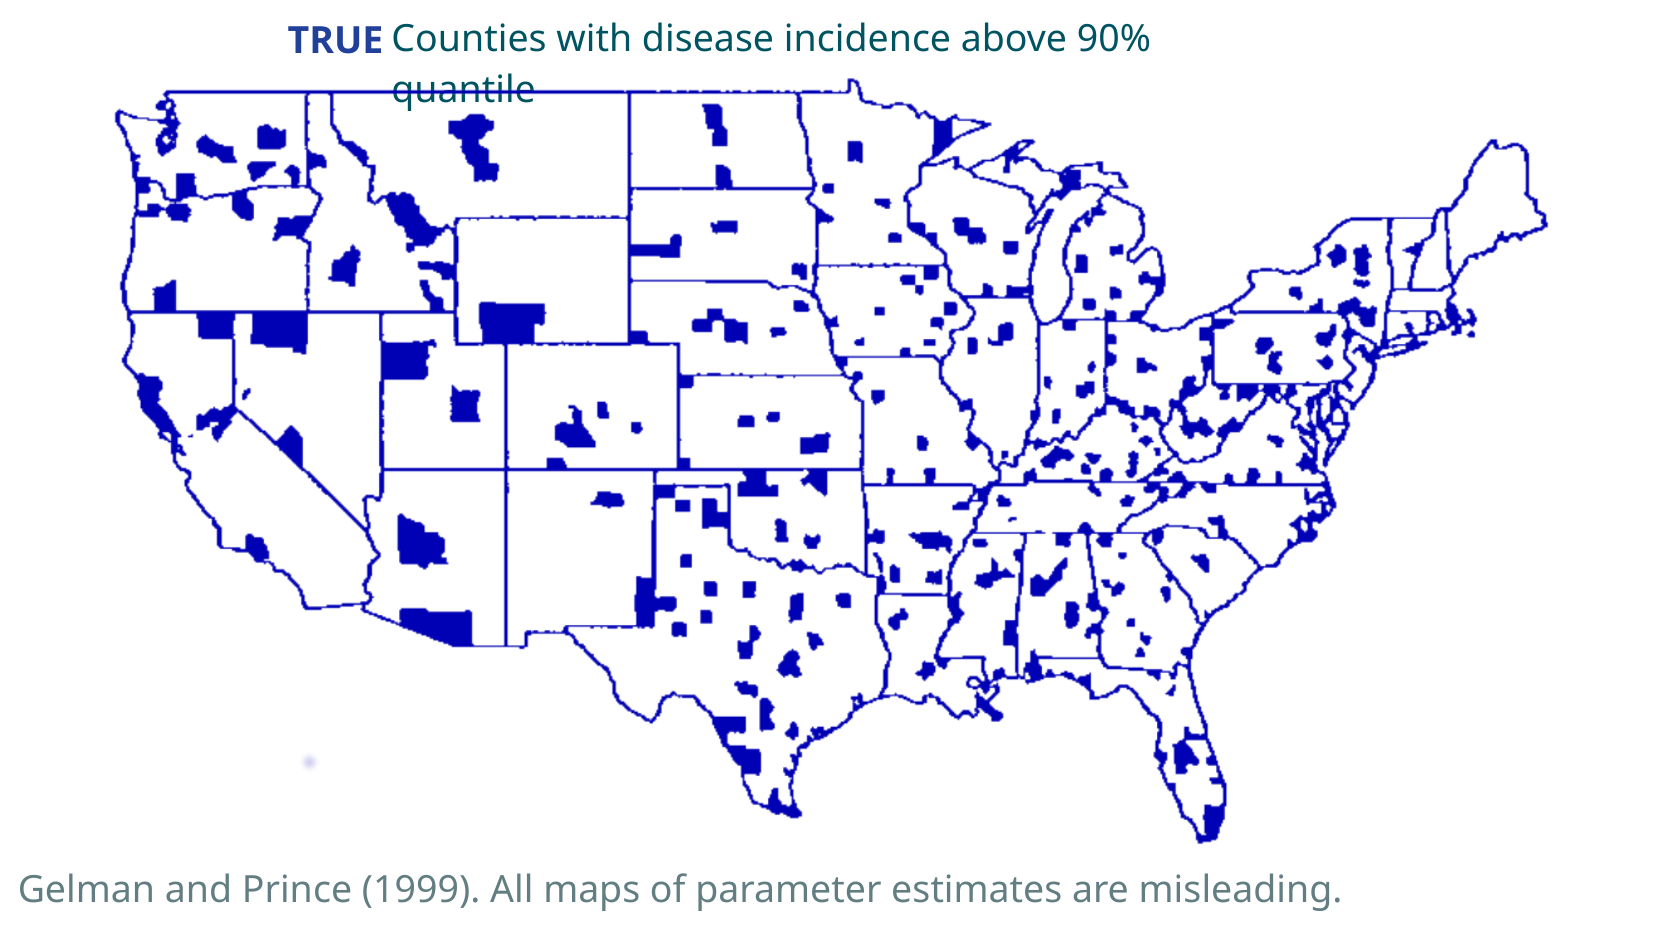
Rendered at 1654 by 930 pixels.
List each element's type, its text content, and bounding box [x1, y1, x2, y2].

text_box Counties with disease incidence above 90% quantile [376, 4, 1277, 53]
text_box Gelman and Prince (1999). All maps of parameter estimates are misleading. [3, 855, 1153, 920]
picture [73, 53, 1580, 877]
text_box TRUE [272, 6, 396, 71]
